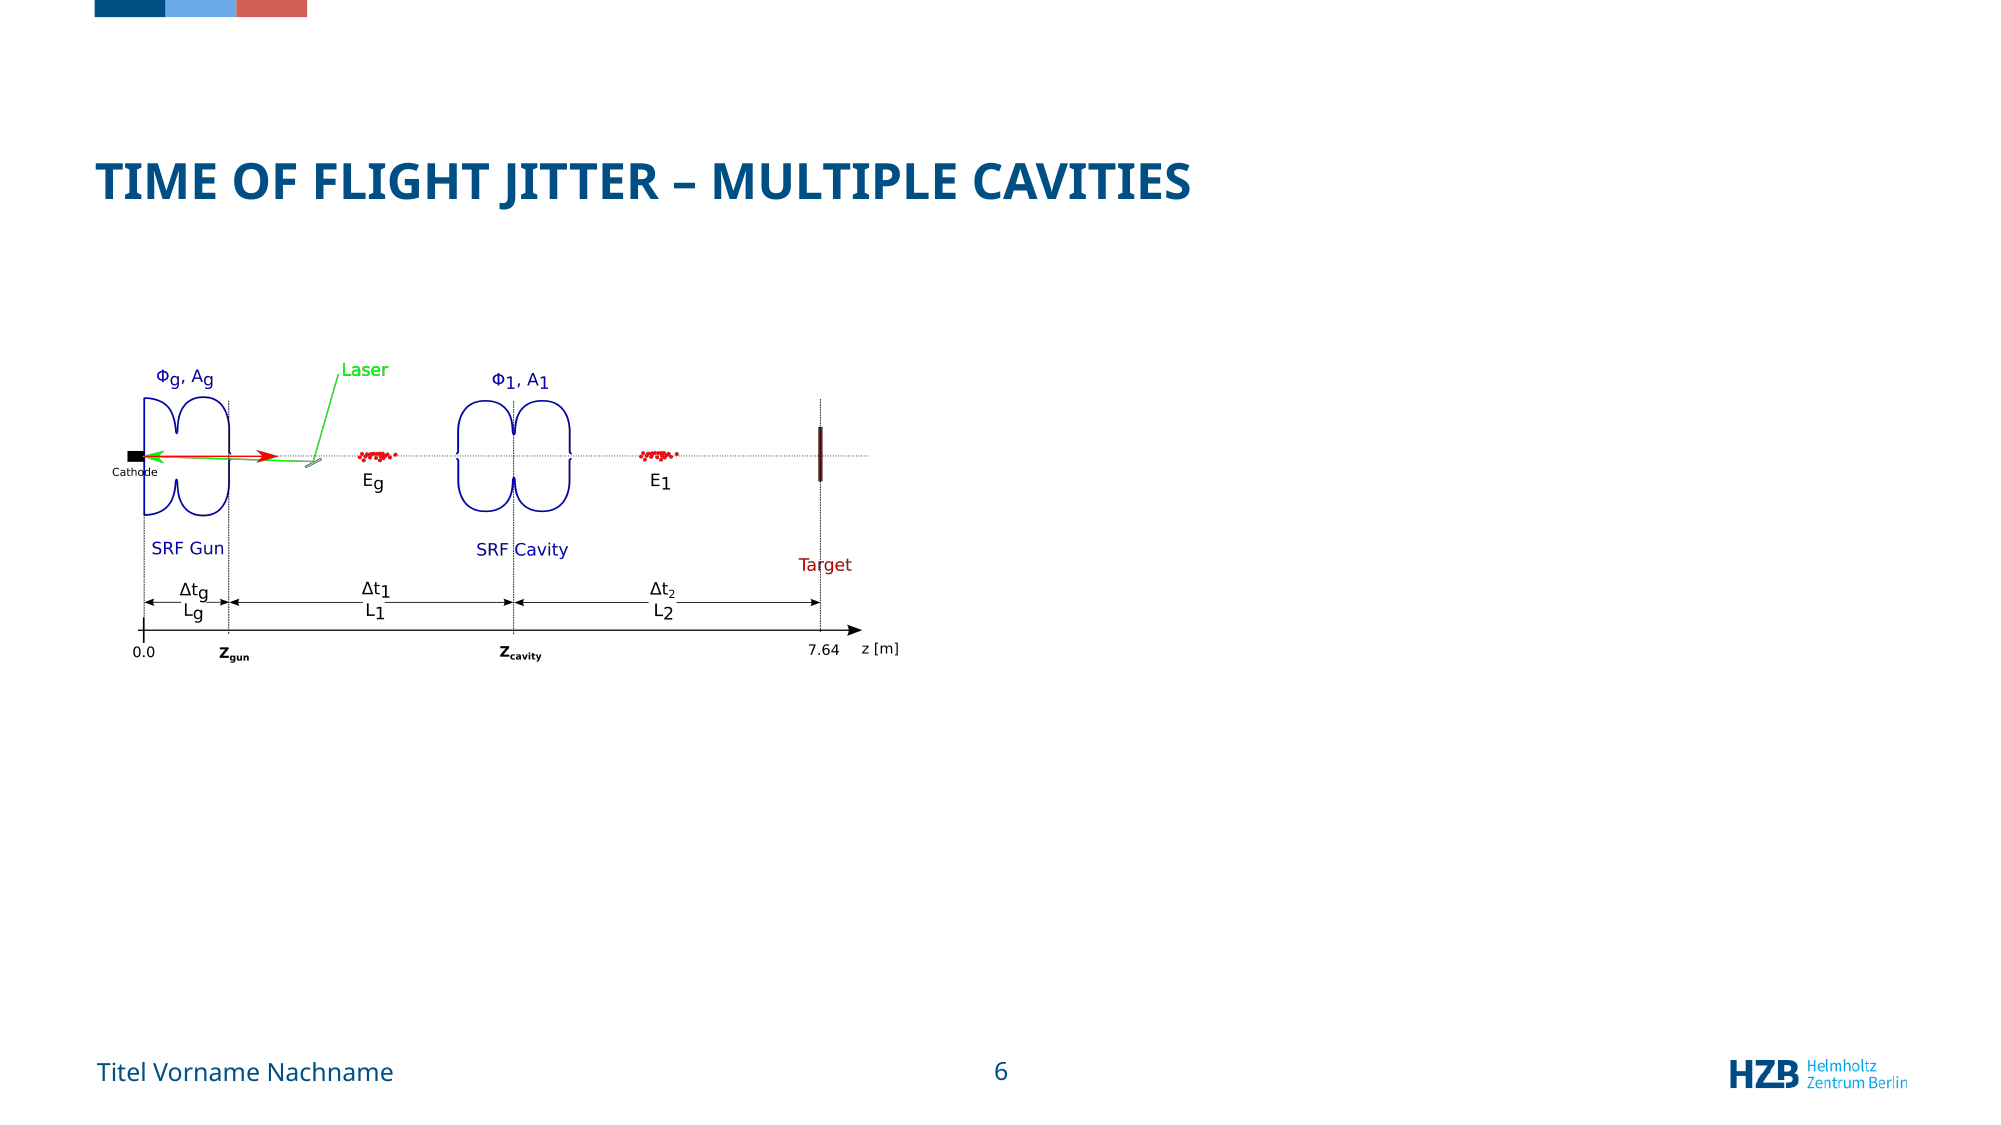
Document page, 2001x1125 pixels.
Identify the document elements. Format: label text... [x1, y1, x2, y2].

picture [112, 363, 899, 676]
title Time of flight jitter – multiple cavities [94, 137, 1351, 211]
